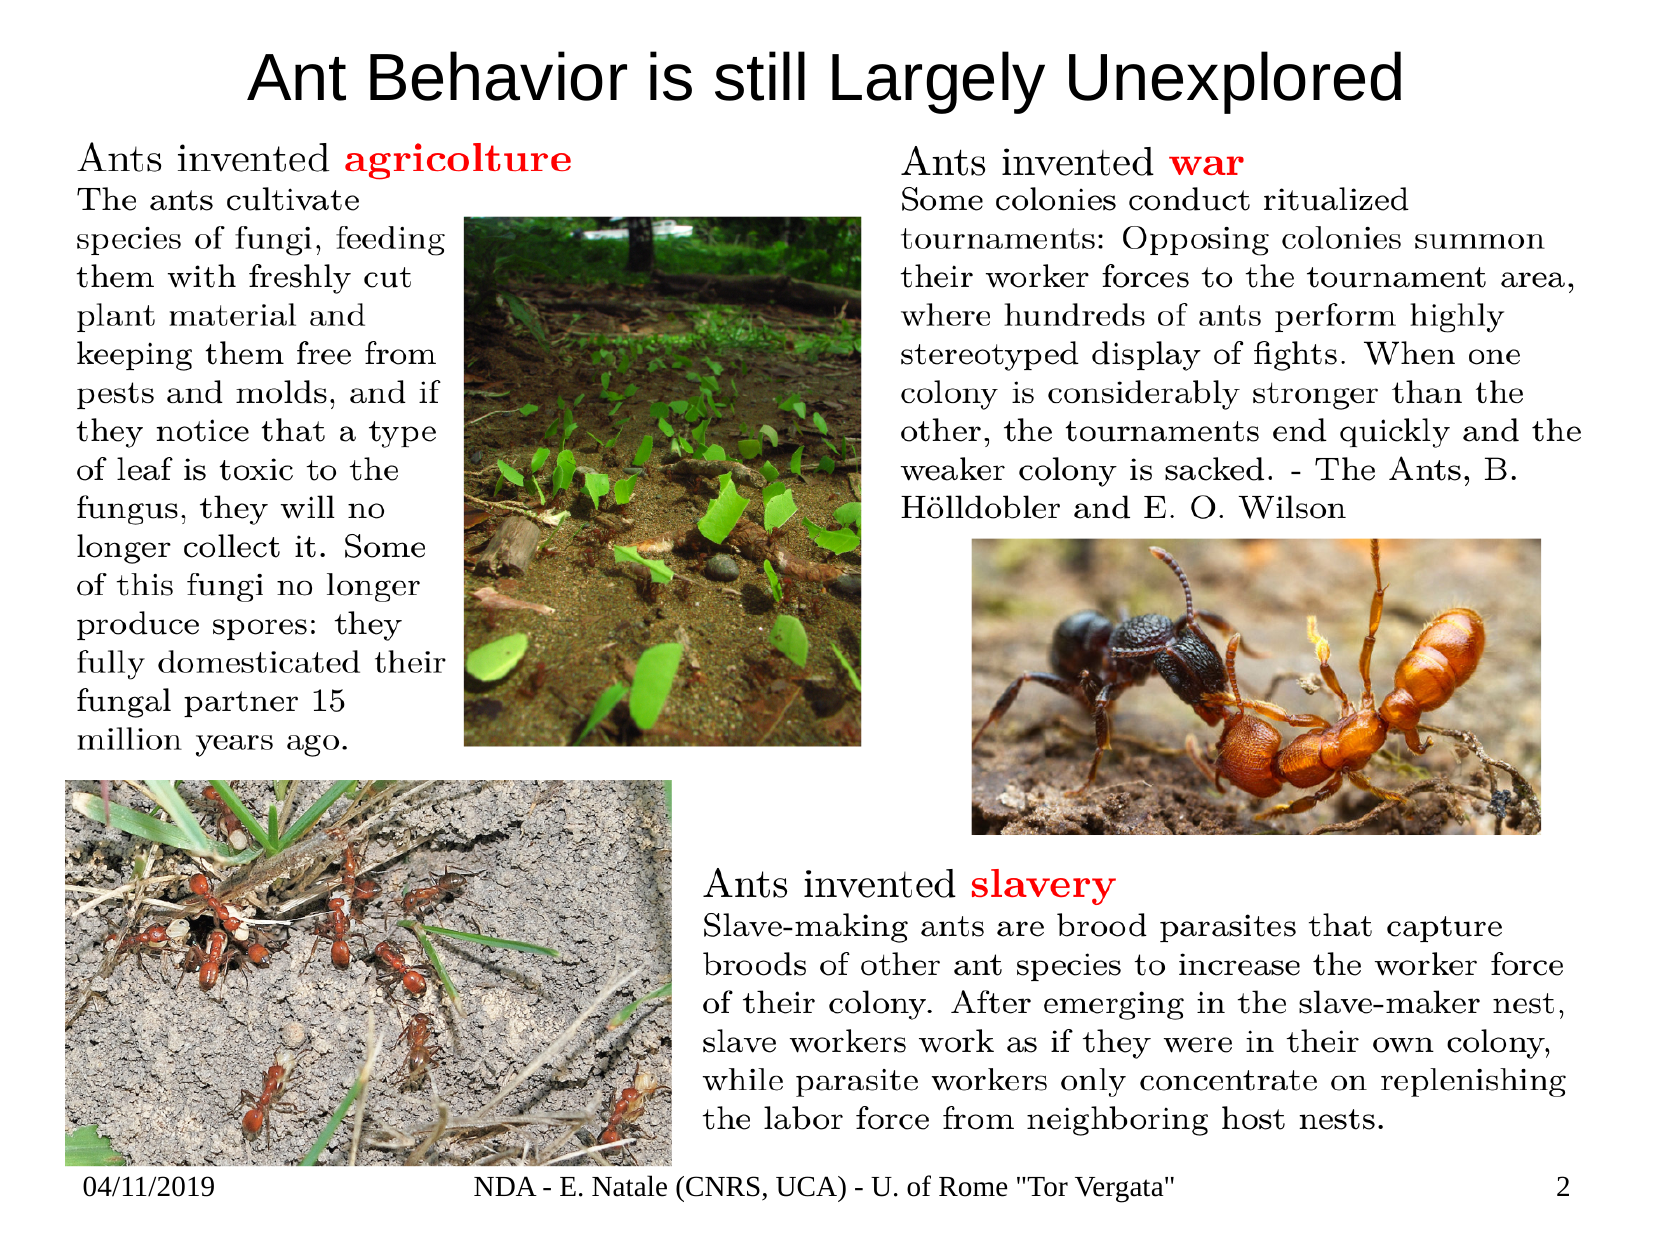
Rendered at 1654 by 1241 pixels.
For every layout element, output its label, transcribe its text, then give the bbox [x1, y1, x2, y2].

picture [65, 128, 1589, 1167]
title Ant Behavior is still Largely Unexplored [82, 19, 1571, 136]
